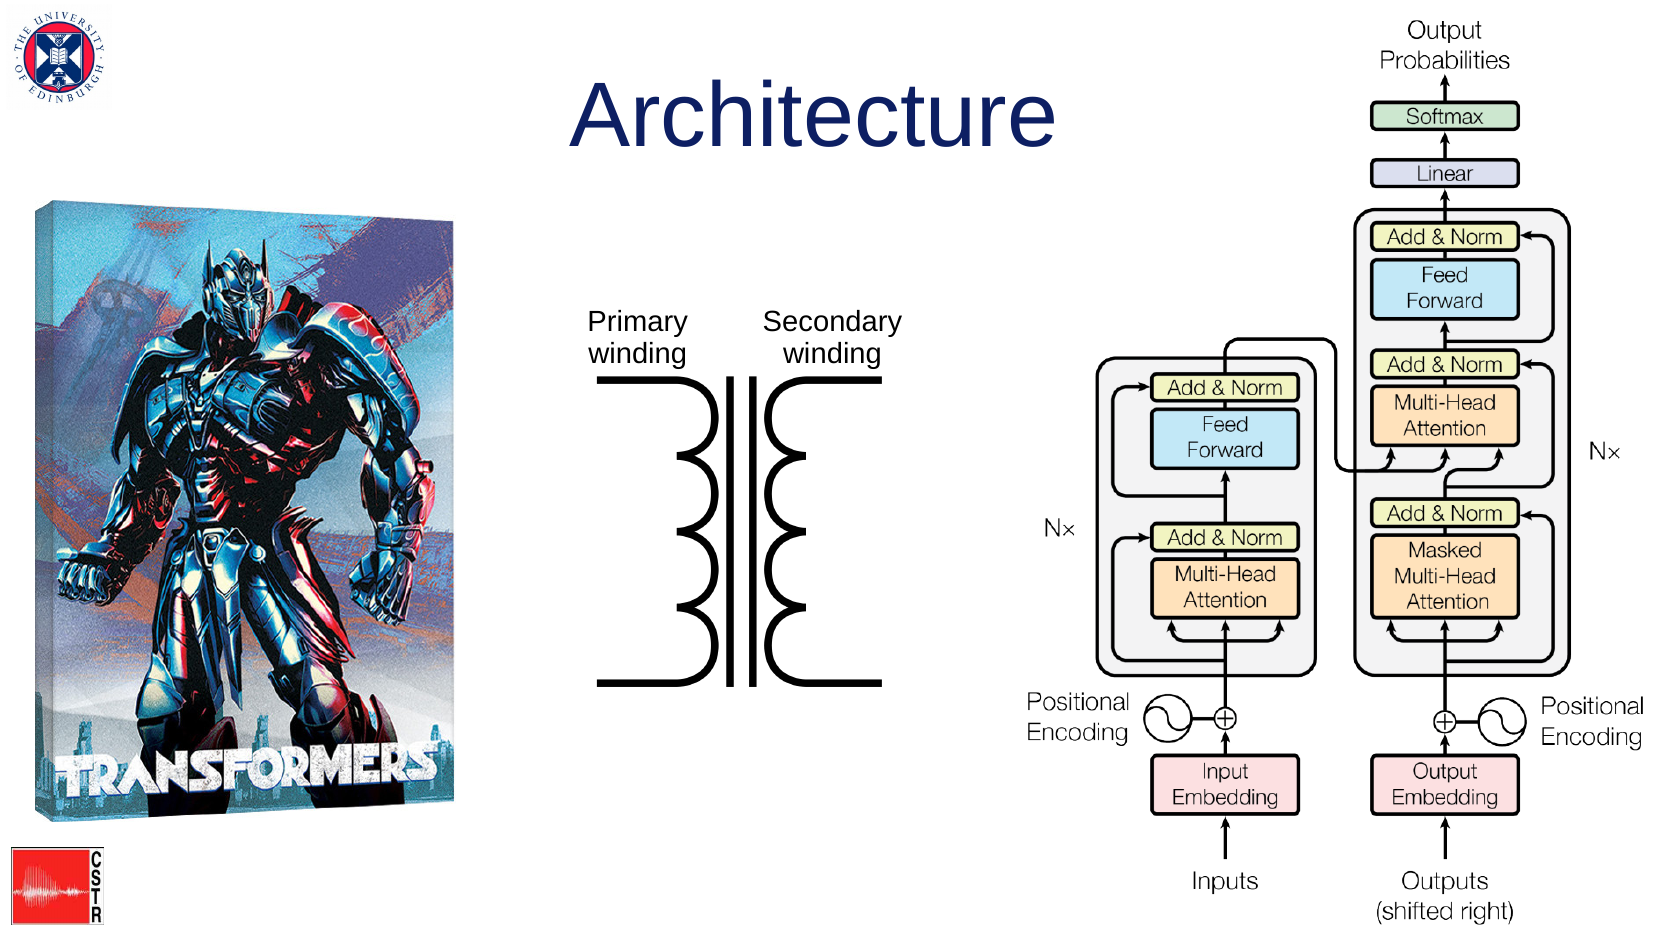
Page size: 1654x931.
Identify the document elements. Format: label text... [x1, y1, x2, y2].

text_box Primary winding [566, 297, 709, 411]
picture [1015, 10, 1648, 928]
picture [35, 200, 456, 822]
text_box Secondary winding [744, 297, 922, 378]
picture [11, 847, 104, 925]
picture [6, 4, 112, 110]
picture [555, 342, 935, 721]
title Architecture [82, 37, 1571, 193]
